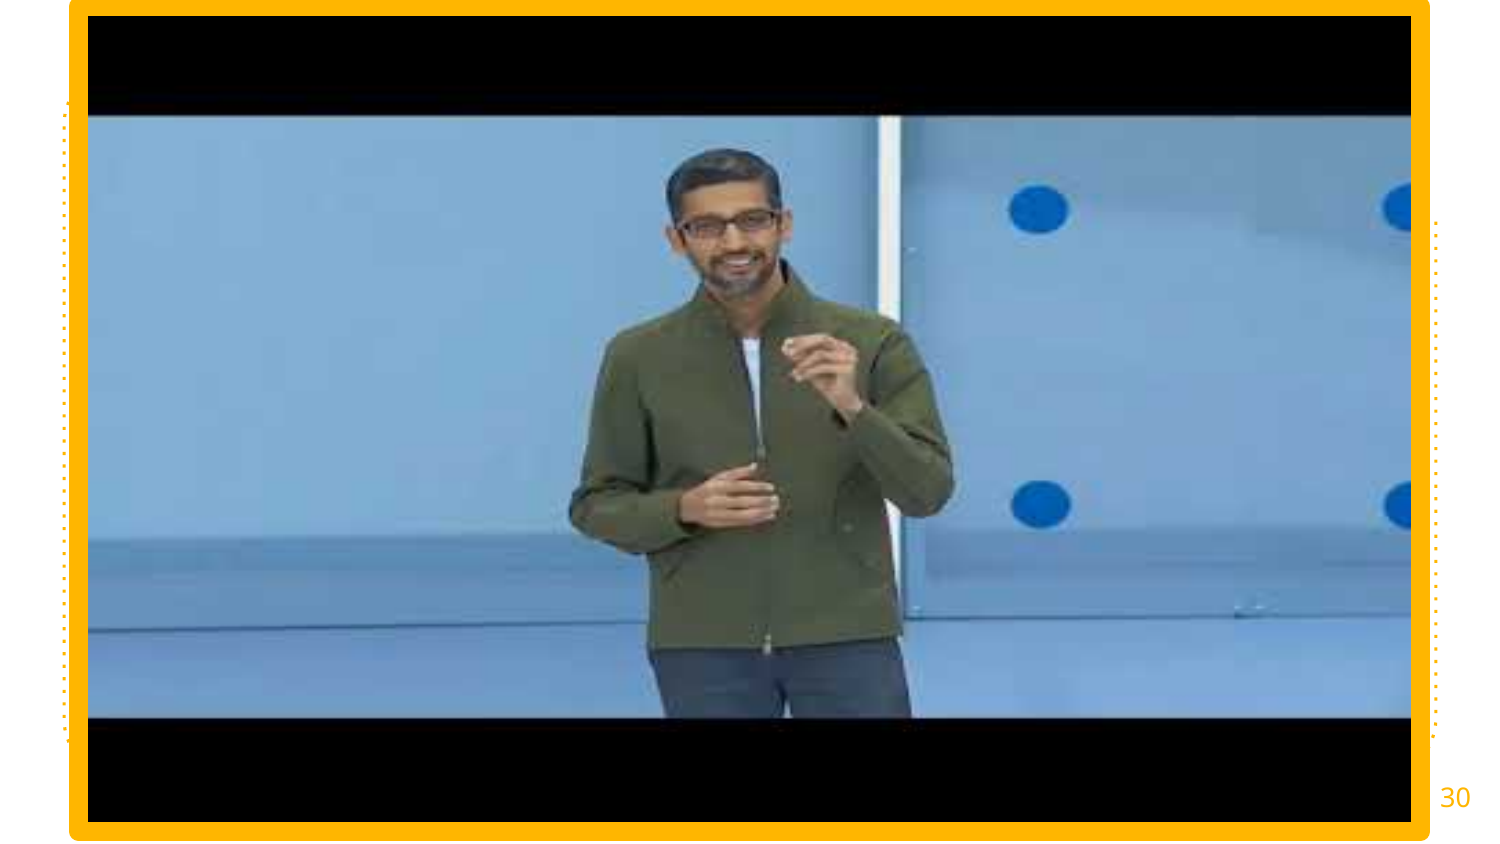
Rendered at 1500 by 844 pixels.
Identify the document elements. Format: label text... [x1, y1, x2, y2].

picture [87, 15, 1412, 822]
slide_number <number> [1411, 753, 1500, 844]
